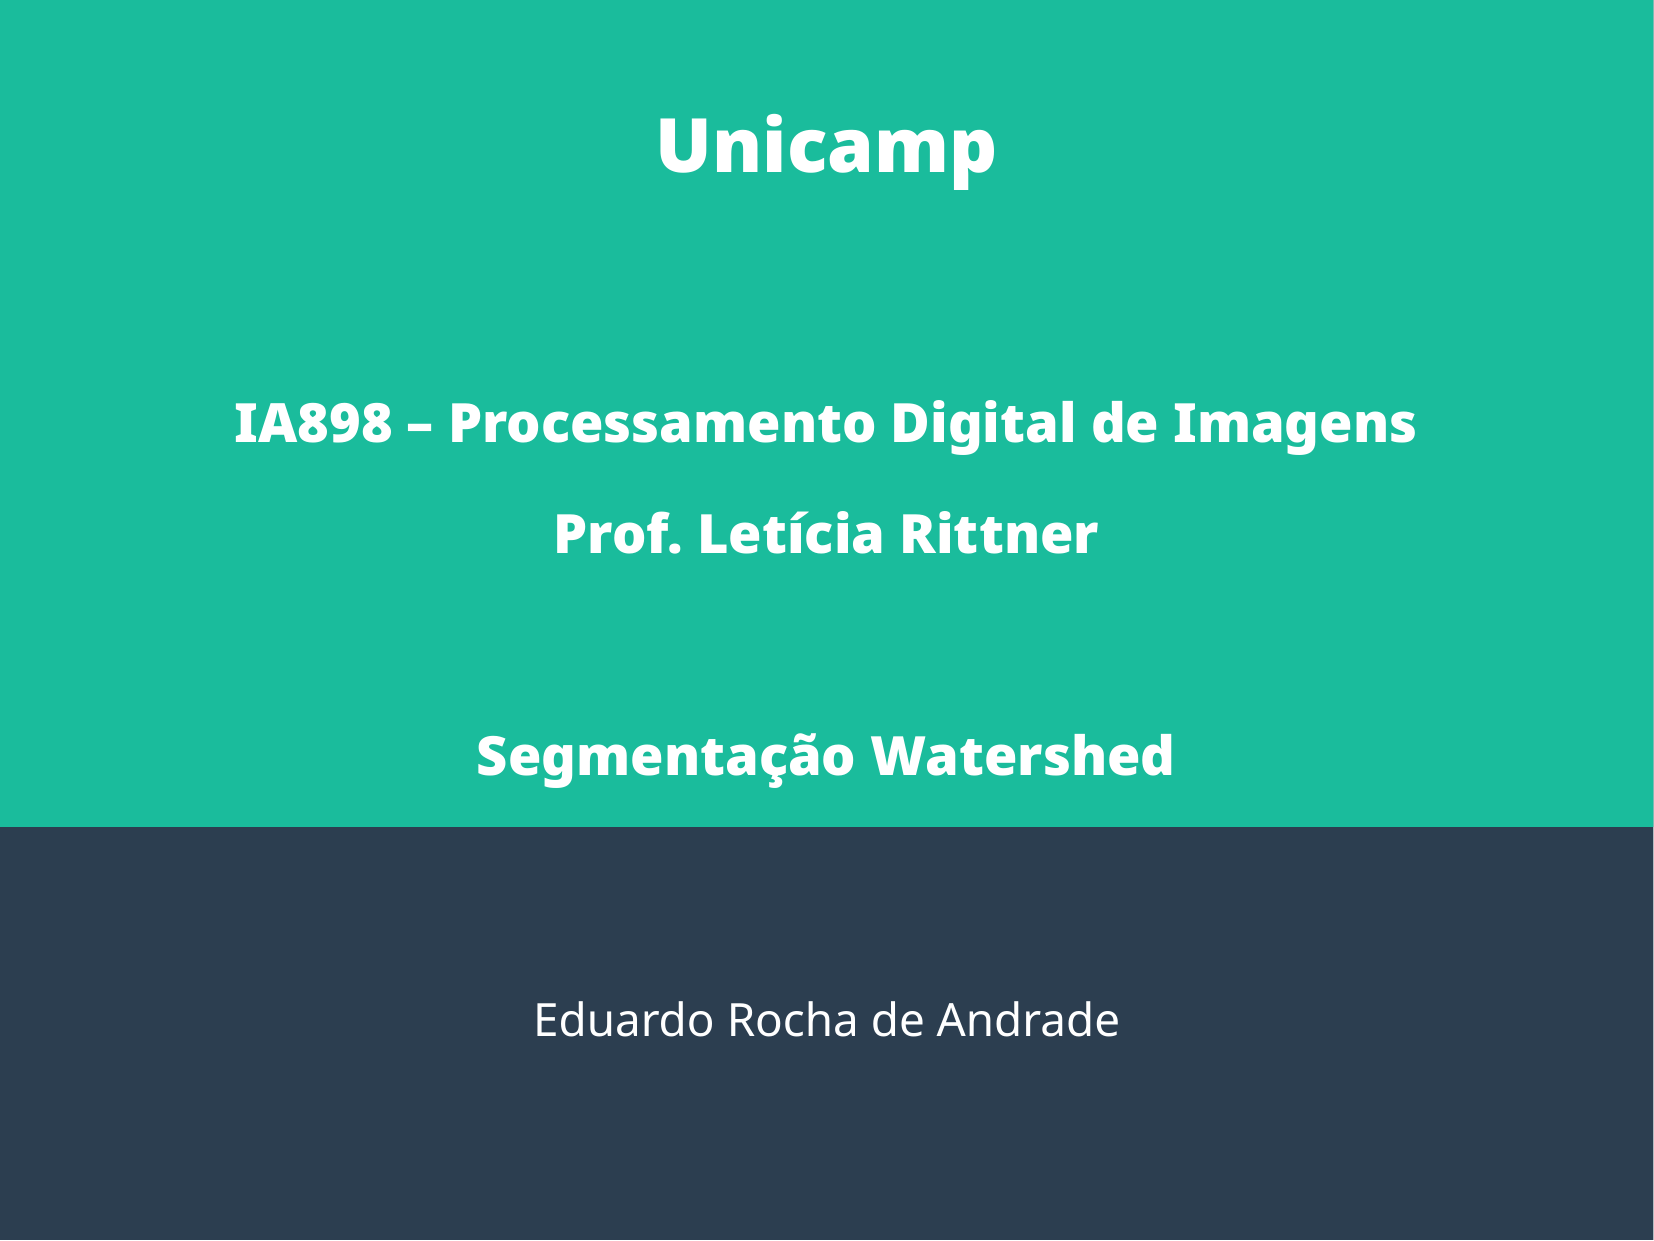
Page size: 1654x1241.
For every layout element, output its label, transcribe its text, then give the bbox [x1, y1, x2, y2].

title Unicamp IA898 – Processamento Digital de Imagens Prof. Letícia Rittner Segmentação Watershed [59, 118, 1595, 715]
subtitle Eduardo Rocha de Andrade [59, 856, 1595, 1182]
